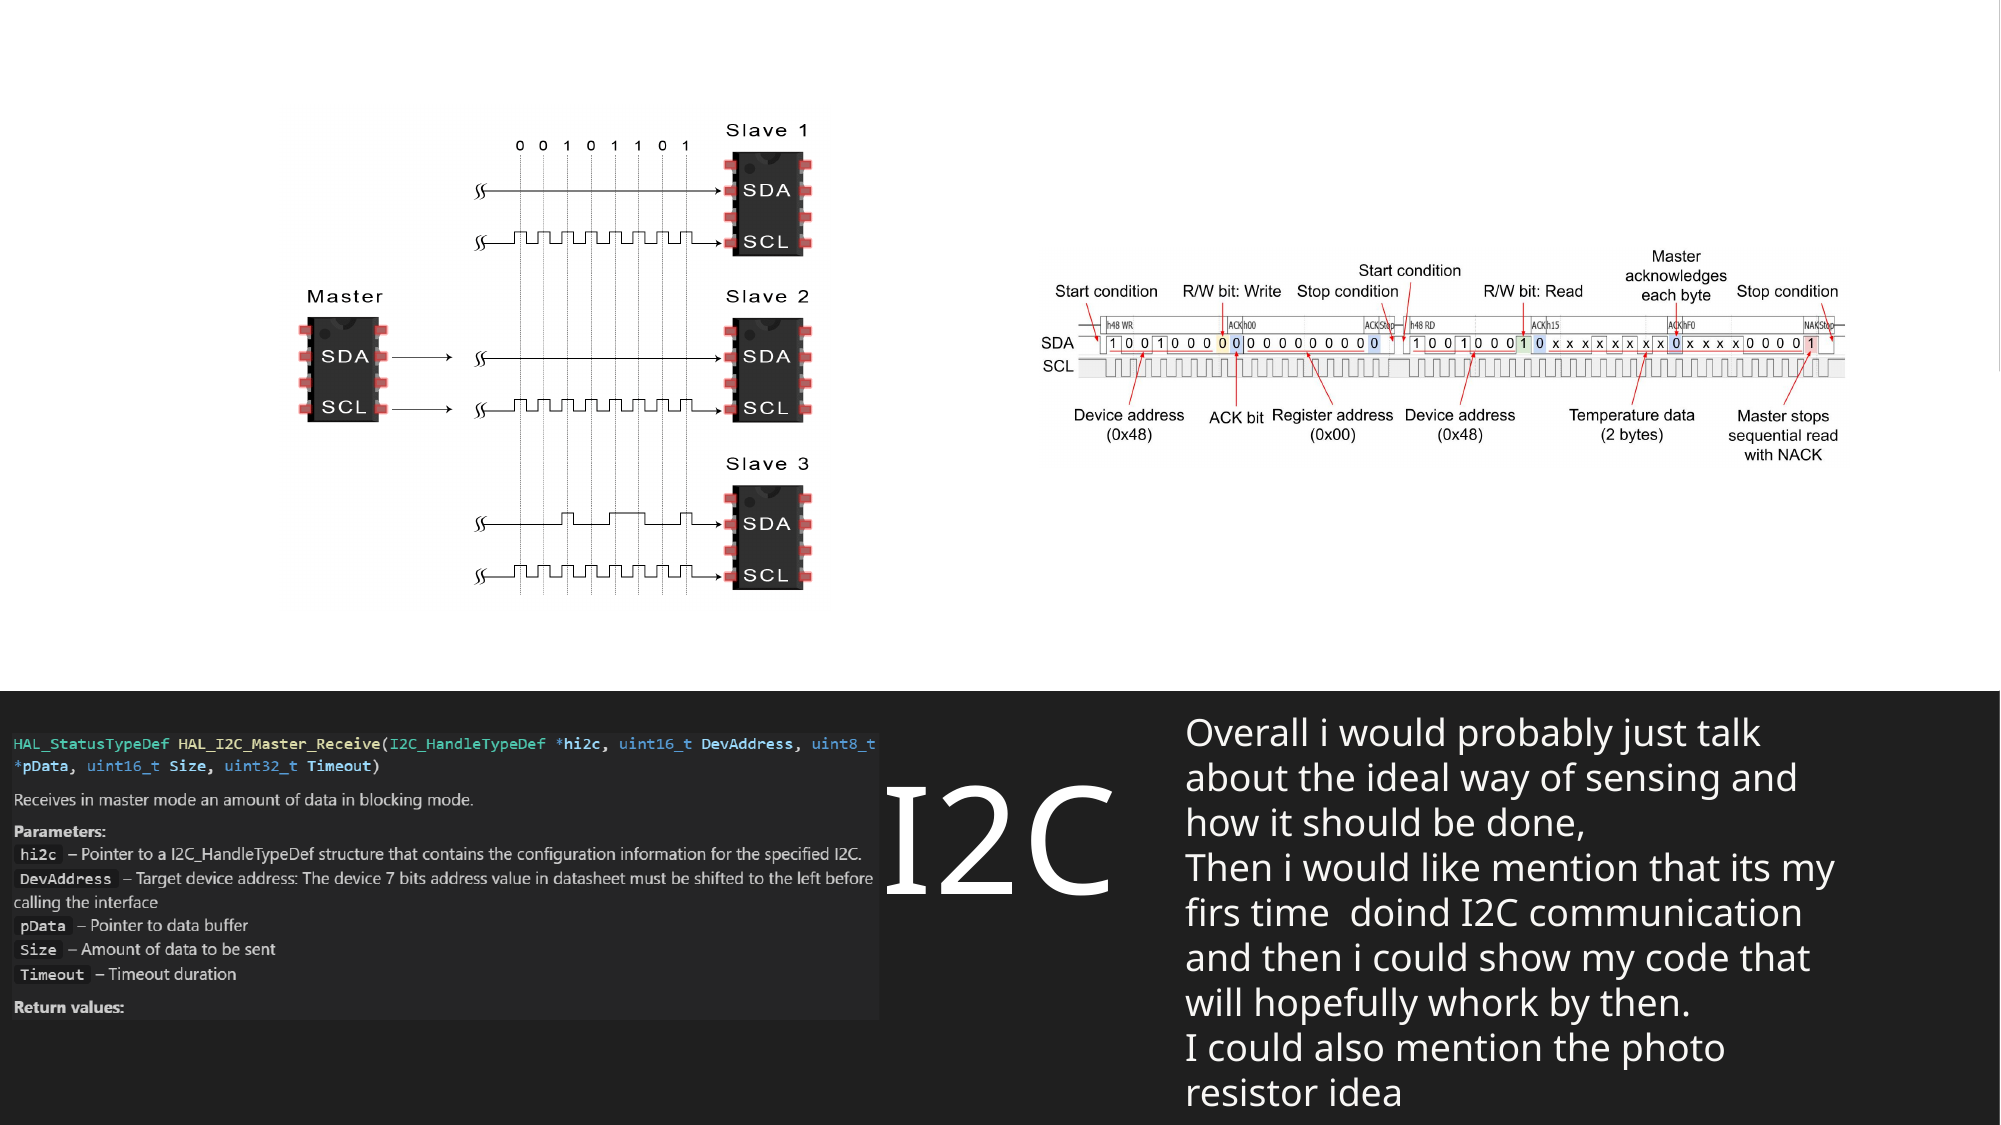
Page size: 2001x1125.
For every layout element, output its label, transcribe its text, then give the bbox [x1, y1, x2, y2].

picture [1039, 247, 1850, 468]
text_box Overall i would probably just talk about the ideal way of sensing and how it should be done, Then i would like mention that its my firs time doind I2C communication and then i could show my code that will hopefully whork by then. I could also mention the photo resistor idea [1170, 701, 1868, 1122]
picture [11, 733, 880, 1020]
text_box [0, 691, 2000, 1125]
title I2C [880, 750, 1170, 942]
picture [279, 104, 831, 611]
